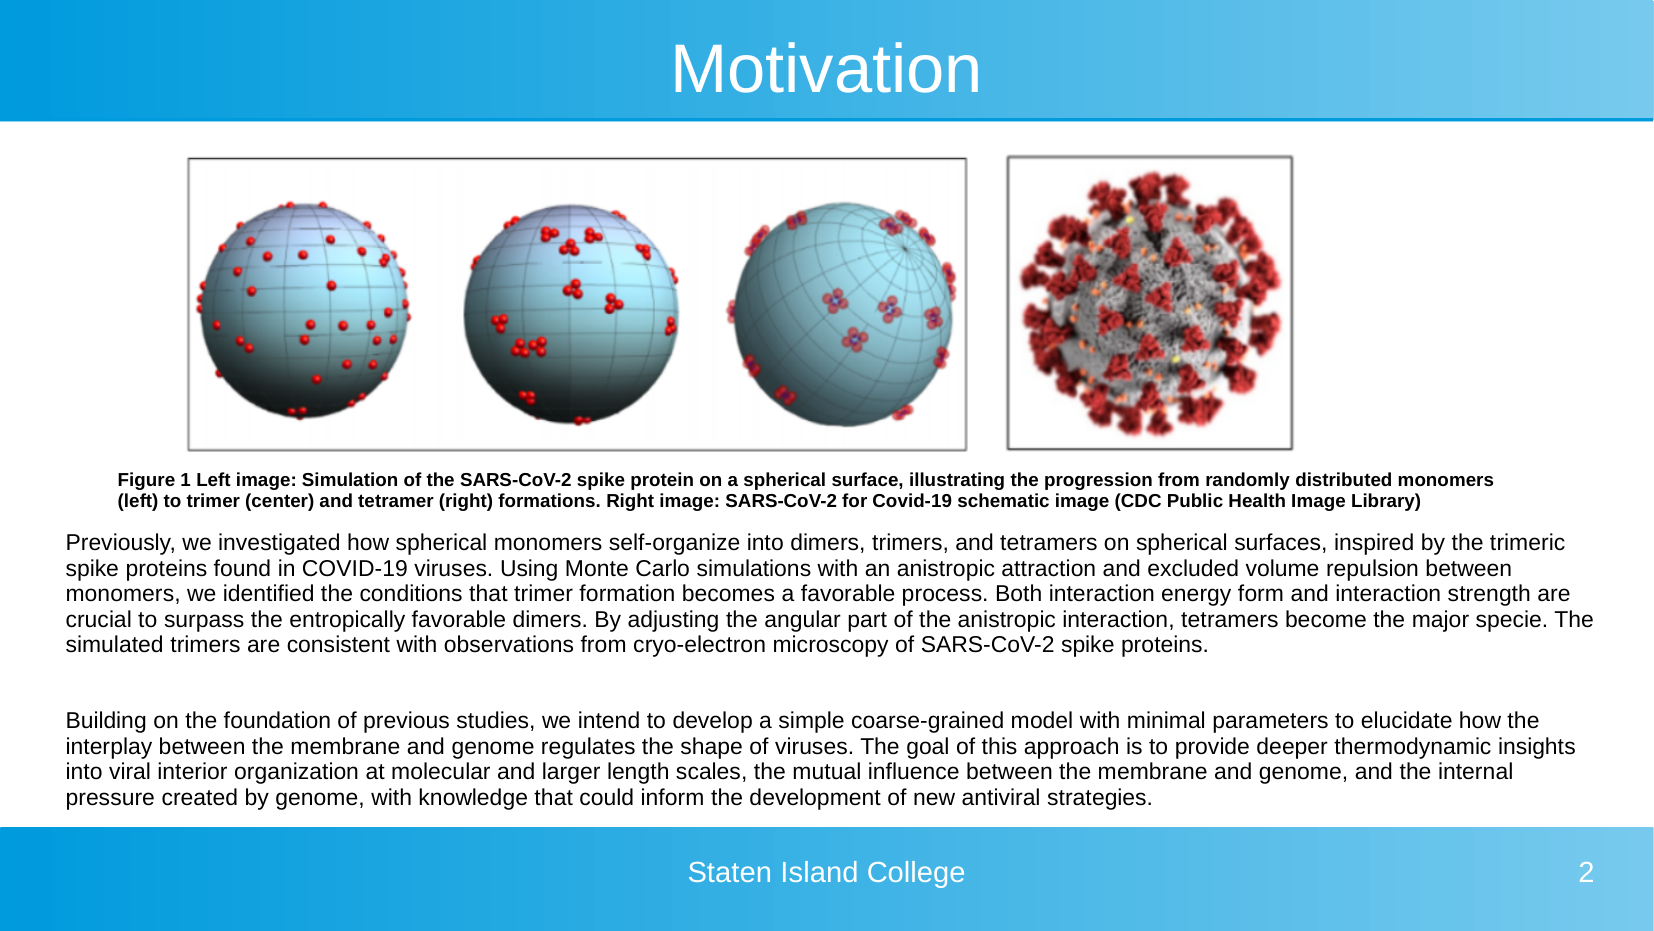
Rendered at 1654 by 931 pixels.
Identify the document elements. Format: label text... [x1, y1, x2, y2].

title Motivation [59, 29, 1595, 108]
text_box Previously, we investigated how spherical monomers self-organize into dimers, trimers, and tetramers on spherical surfaces, inspired by the trimeric spike proteins found in COVID-19 viruses. Using Monte Carlo simulations with an anistropic attraction and excluded volume repulsion between monomers, we identified the conditions that trimer formation becomes a favorable process. Both interaction energy form and interaction strength are crucial to surpass the entropically favorable dimers. By adjusting the angular part of the anistropic interaction, tetramers become the major specie. The simulated trimers are consistent with observations from cryo-electron microscopy of SARS-CoV-2 spike proteins. Building on the foundation of previous studies, we intend to develop a simple coarse-grained model with minimal parameters to elucidate how the interplay between the membrane and genome regulates the shape of viruses. The goal of this approach is to provide deeper thermodynamic insights into viral interior organization at molecular and larger length scales, the mutual influence between the membrane and genome, and the internal pressure created by genome, with knowledge that could inform the development of new antiviral strategies. [50, 522, 1625, 819]
text_box Figure 1 Left image: Simulation of the SARS-CoV-2 spike protein on a spherical surface, illustrating the progression from randomly distributed monomers (left) to trimer (center) and tetramer (right) formations. Right image: SARS-CoV-2 for Covid-19 schematic image (CDC Public Health Image Library) [102, 461, 1524, 530]
picture [164, 152, 1315, 455]
